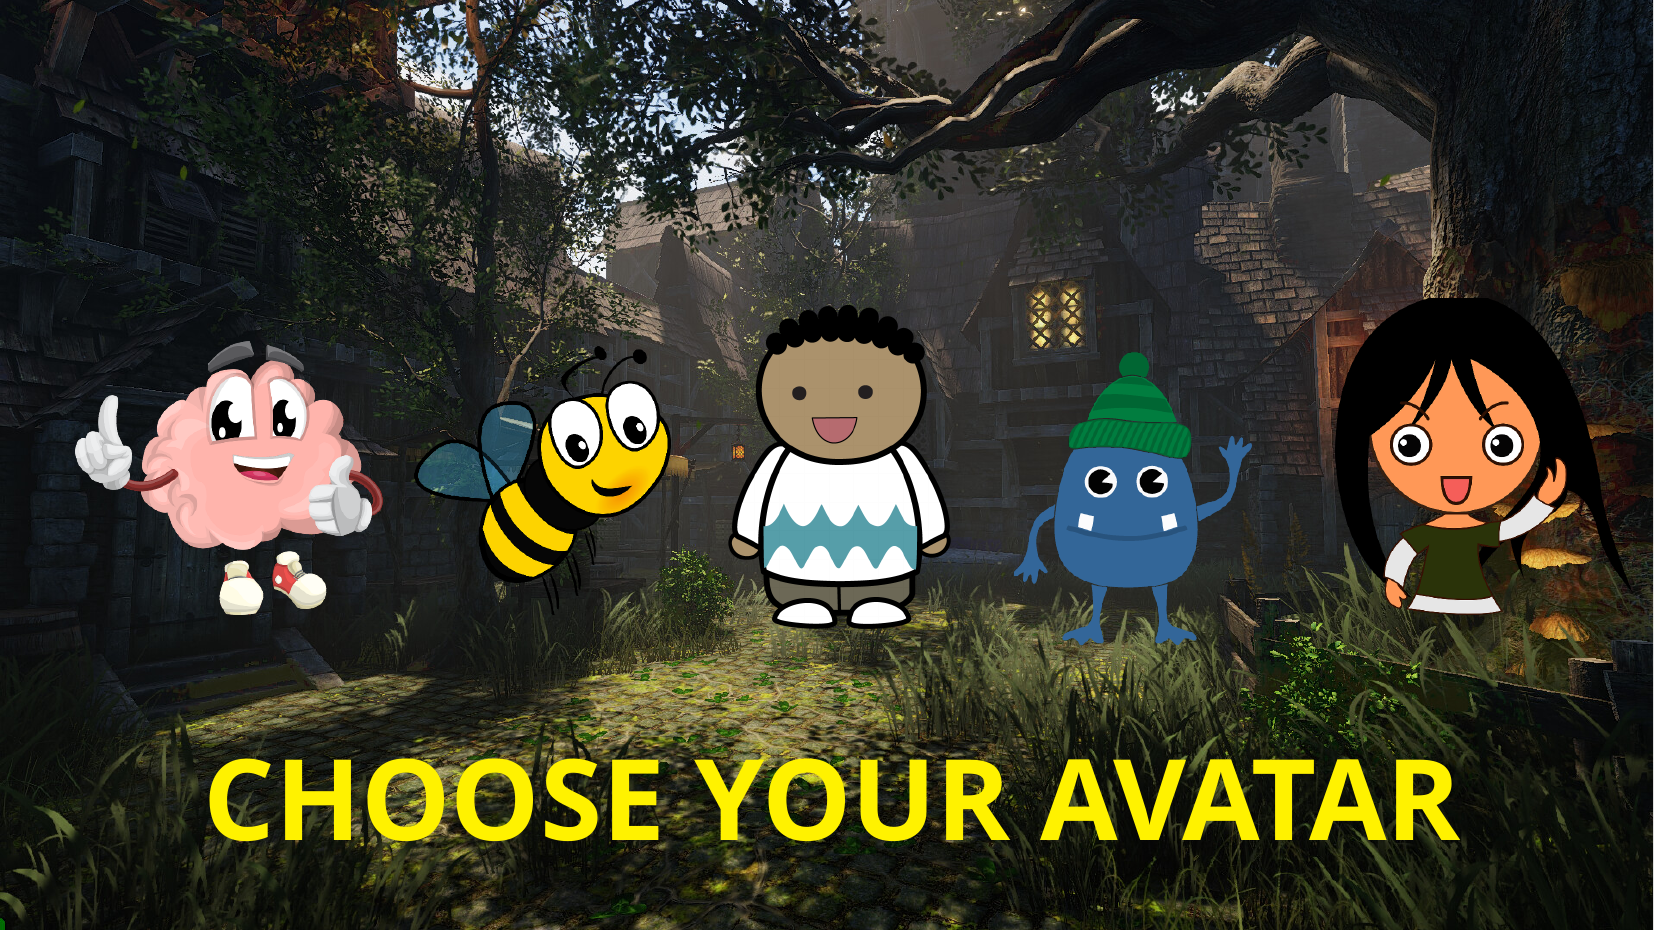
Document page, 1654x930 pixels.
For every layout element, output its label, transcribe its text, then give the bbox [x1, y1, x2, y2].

text_box CHOOSE YOUR AVATAR [120, 719, 1546, 871]
picture [0, 0, 1654, 930]
